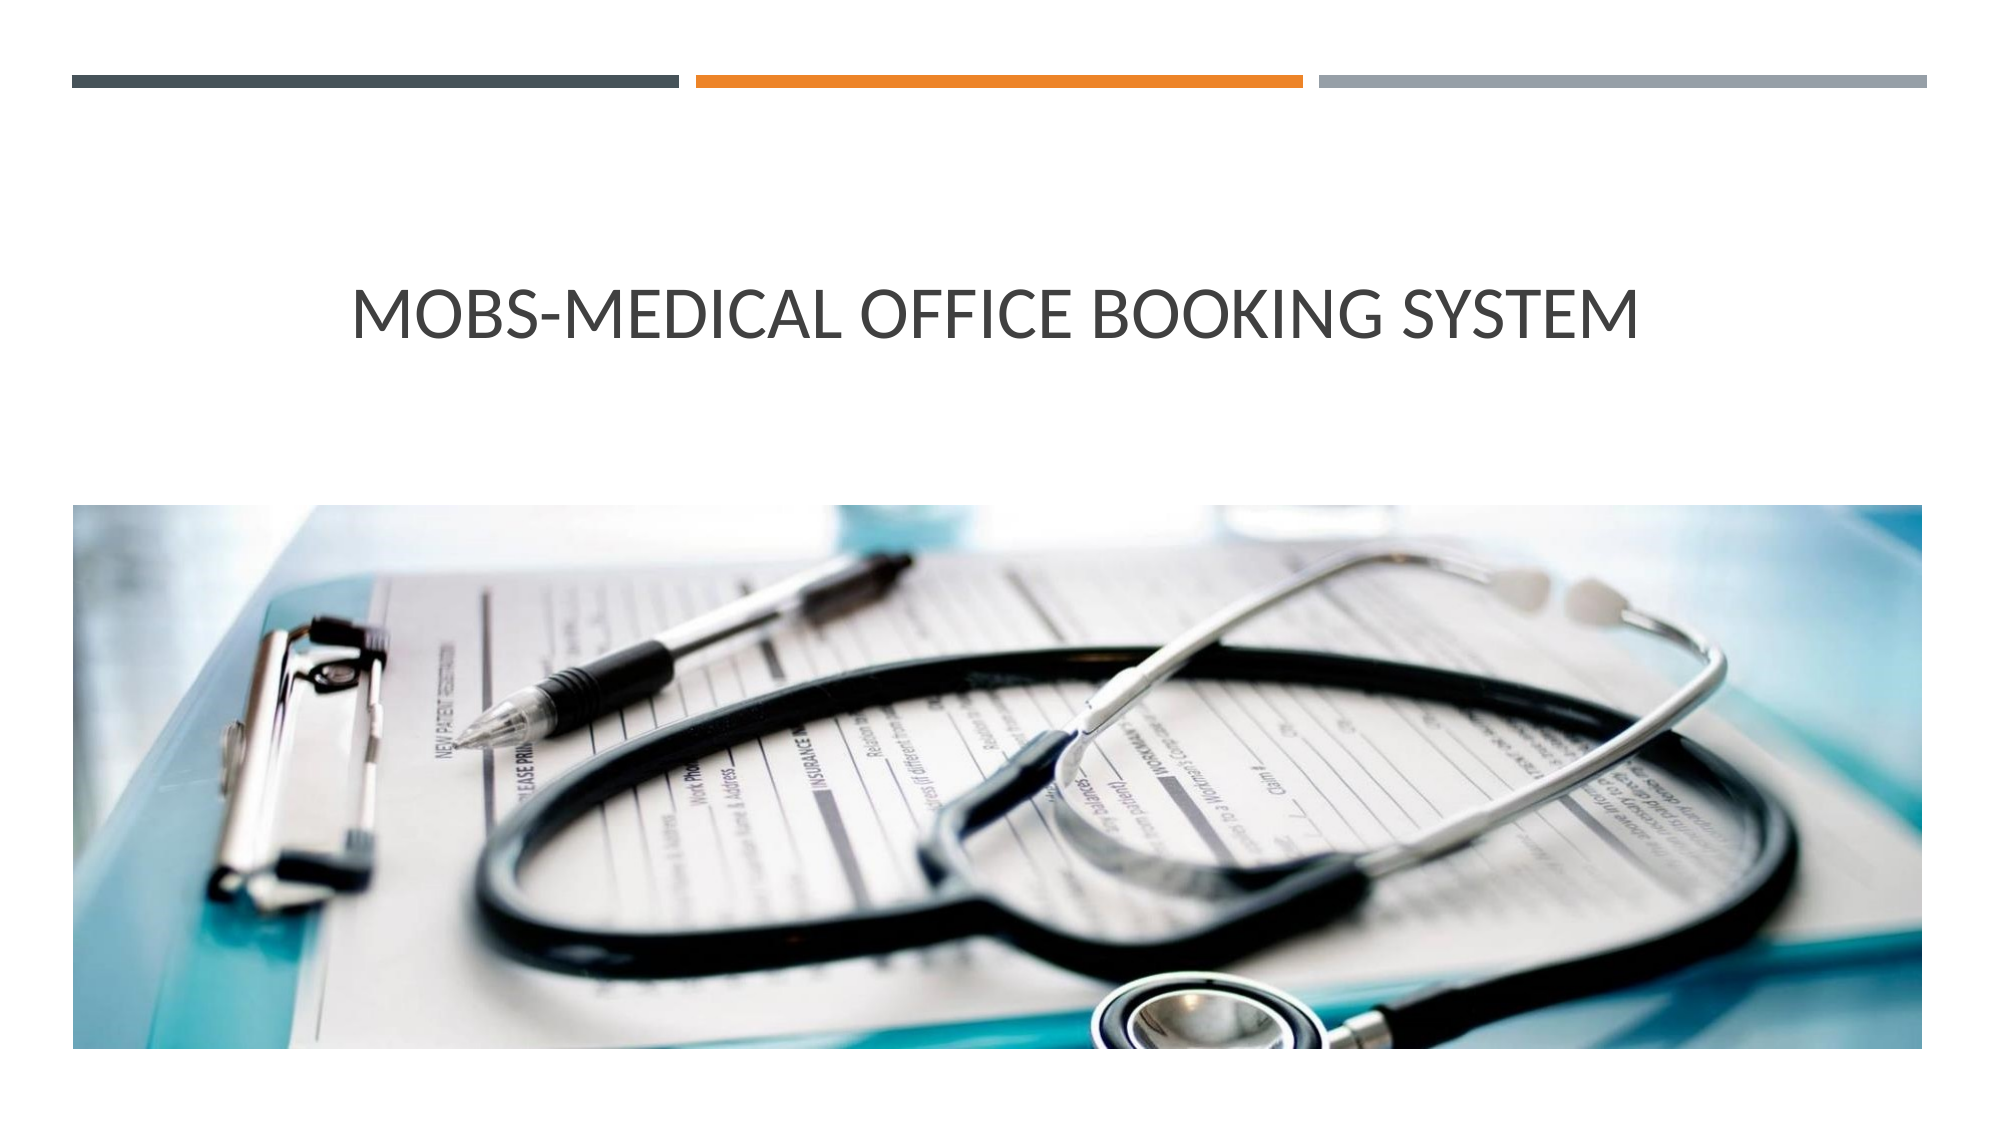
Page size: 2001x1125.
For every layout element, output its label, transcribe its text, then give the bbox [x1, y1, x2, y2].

picture [73, 505, 1922, 1049]
title Mobs-medical office booking system [95, 249, 1899, 362]
picture [1910, 952, 1922, 957]
